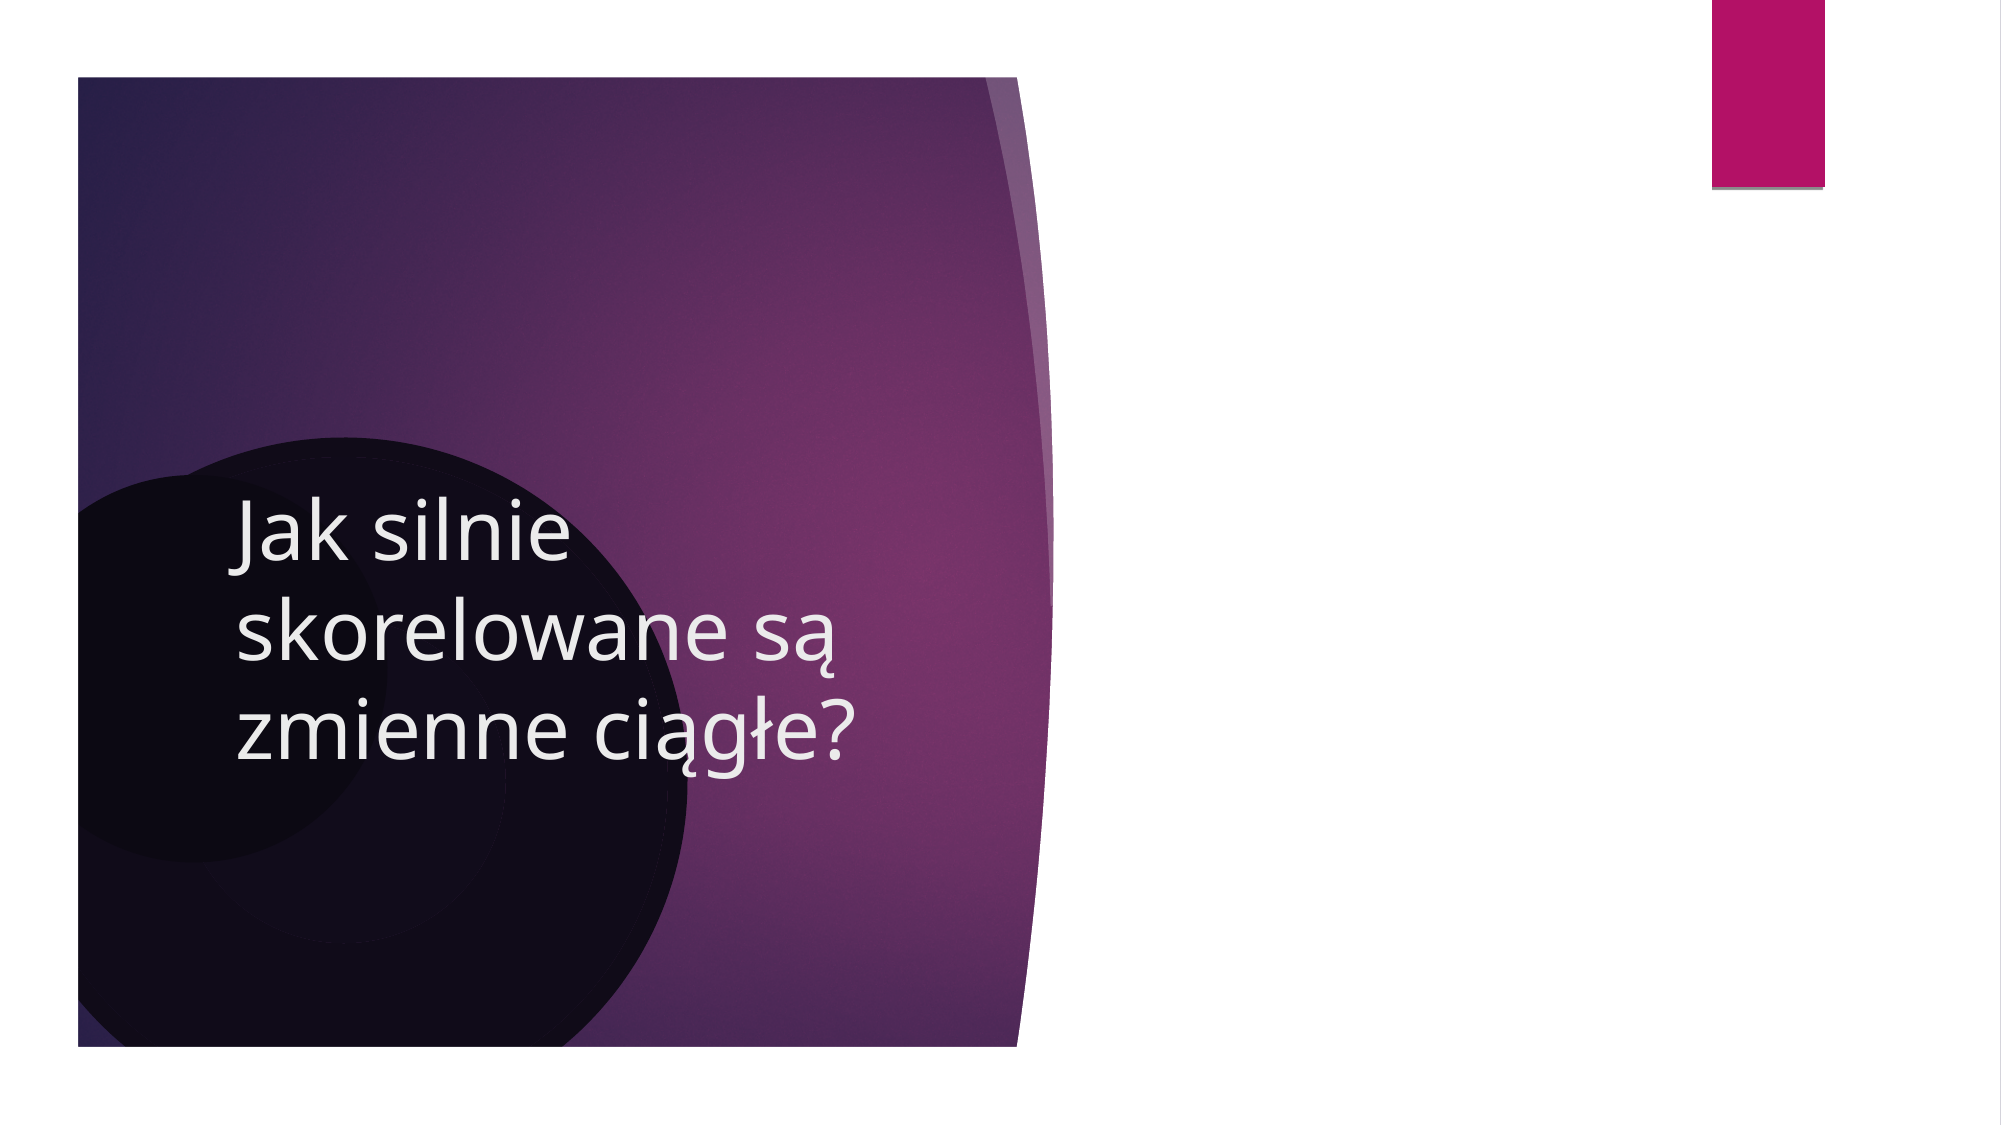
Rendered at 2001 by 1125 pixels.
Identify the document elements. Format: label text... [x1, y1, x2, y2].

title Jak silnie skorelowane są zmienne ciągłe? [189, 439, 904, 814]
